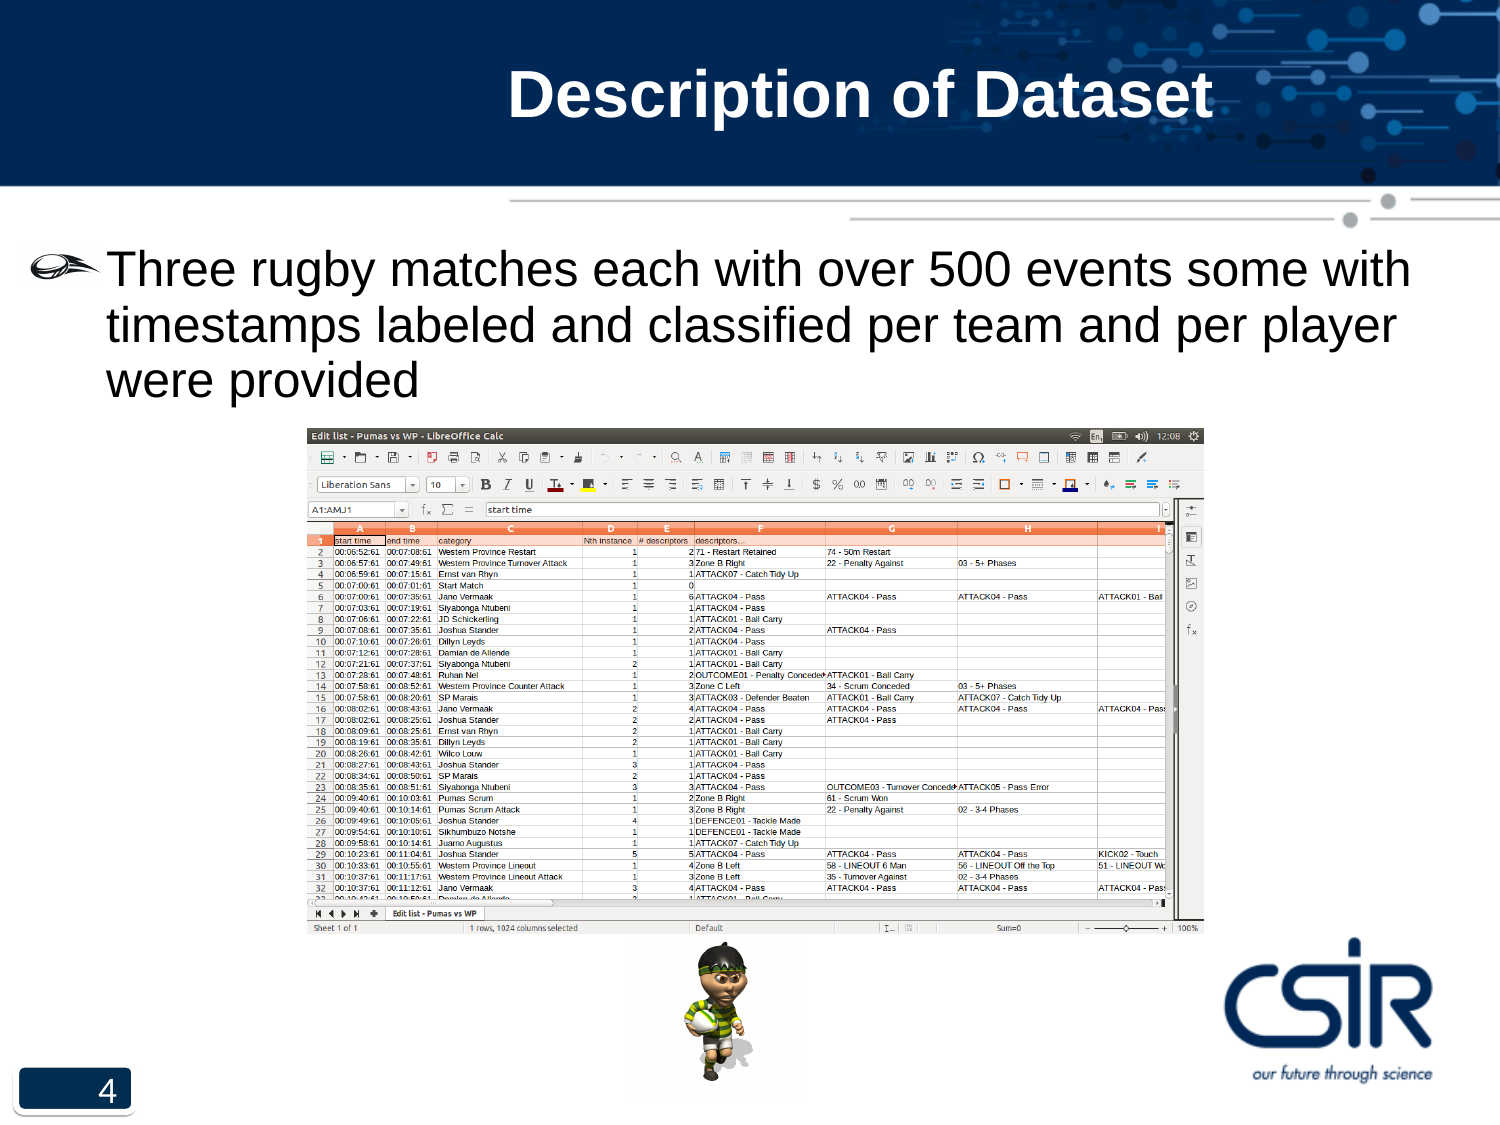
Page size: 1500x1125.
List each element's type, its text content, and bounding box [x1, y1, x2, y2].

picture [0, 0, 1500, 1125]
subtitle Three rugby matches each with over 500 events some with timestamps labeled and classified per team and per player were provided [70, 241, 1421, 409]
text_box Description of Dataset [75, 21, 1425, 161]
